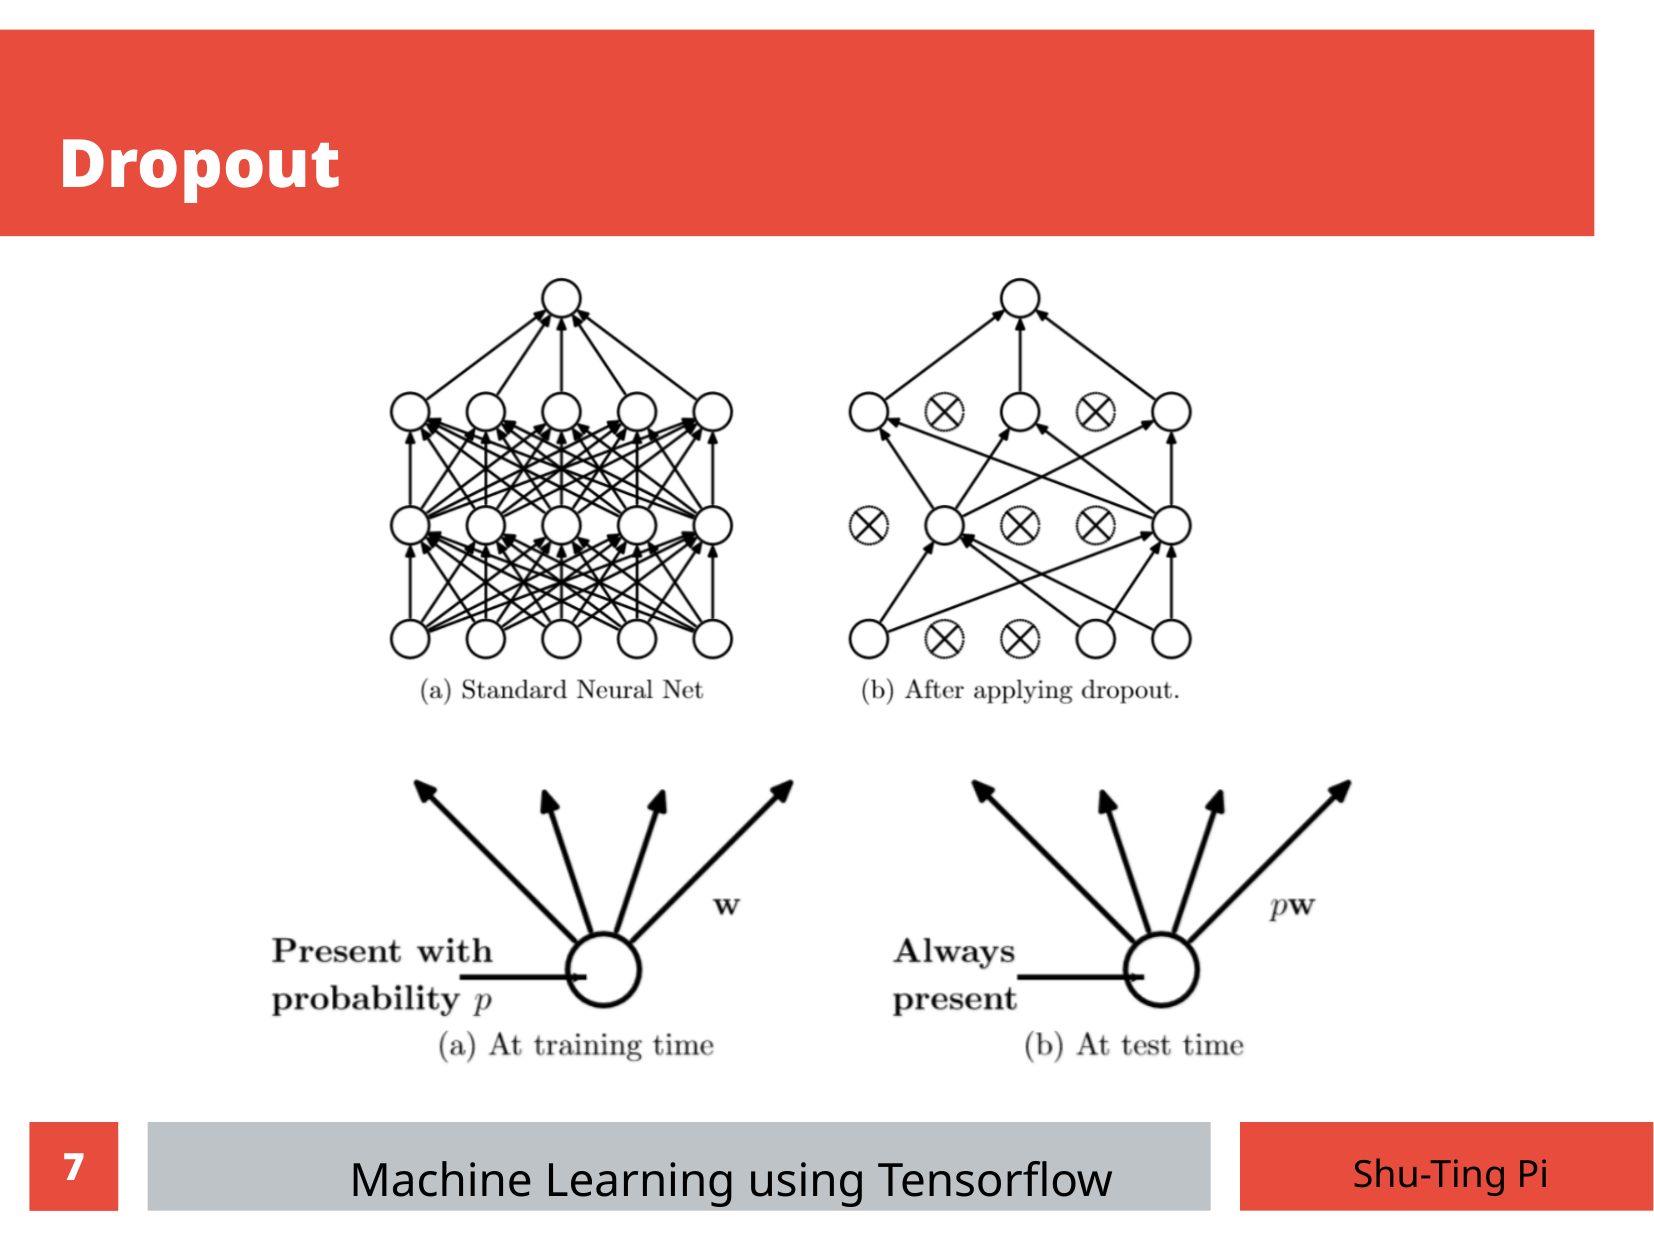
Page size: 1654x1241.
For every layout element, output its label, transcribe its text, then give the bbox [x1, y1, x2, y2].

picture [345, 263, 1263, 725]
text_box Shu-Ting Pi [1338, 1140, 1573, 1203]
picture [241, 738, 1413, 1115]
title Dropout [59, 59, 1595, 207]
text_box Machine Learning using Tensorflow [334, 1139, 1220, 1241]
